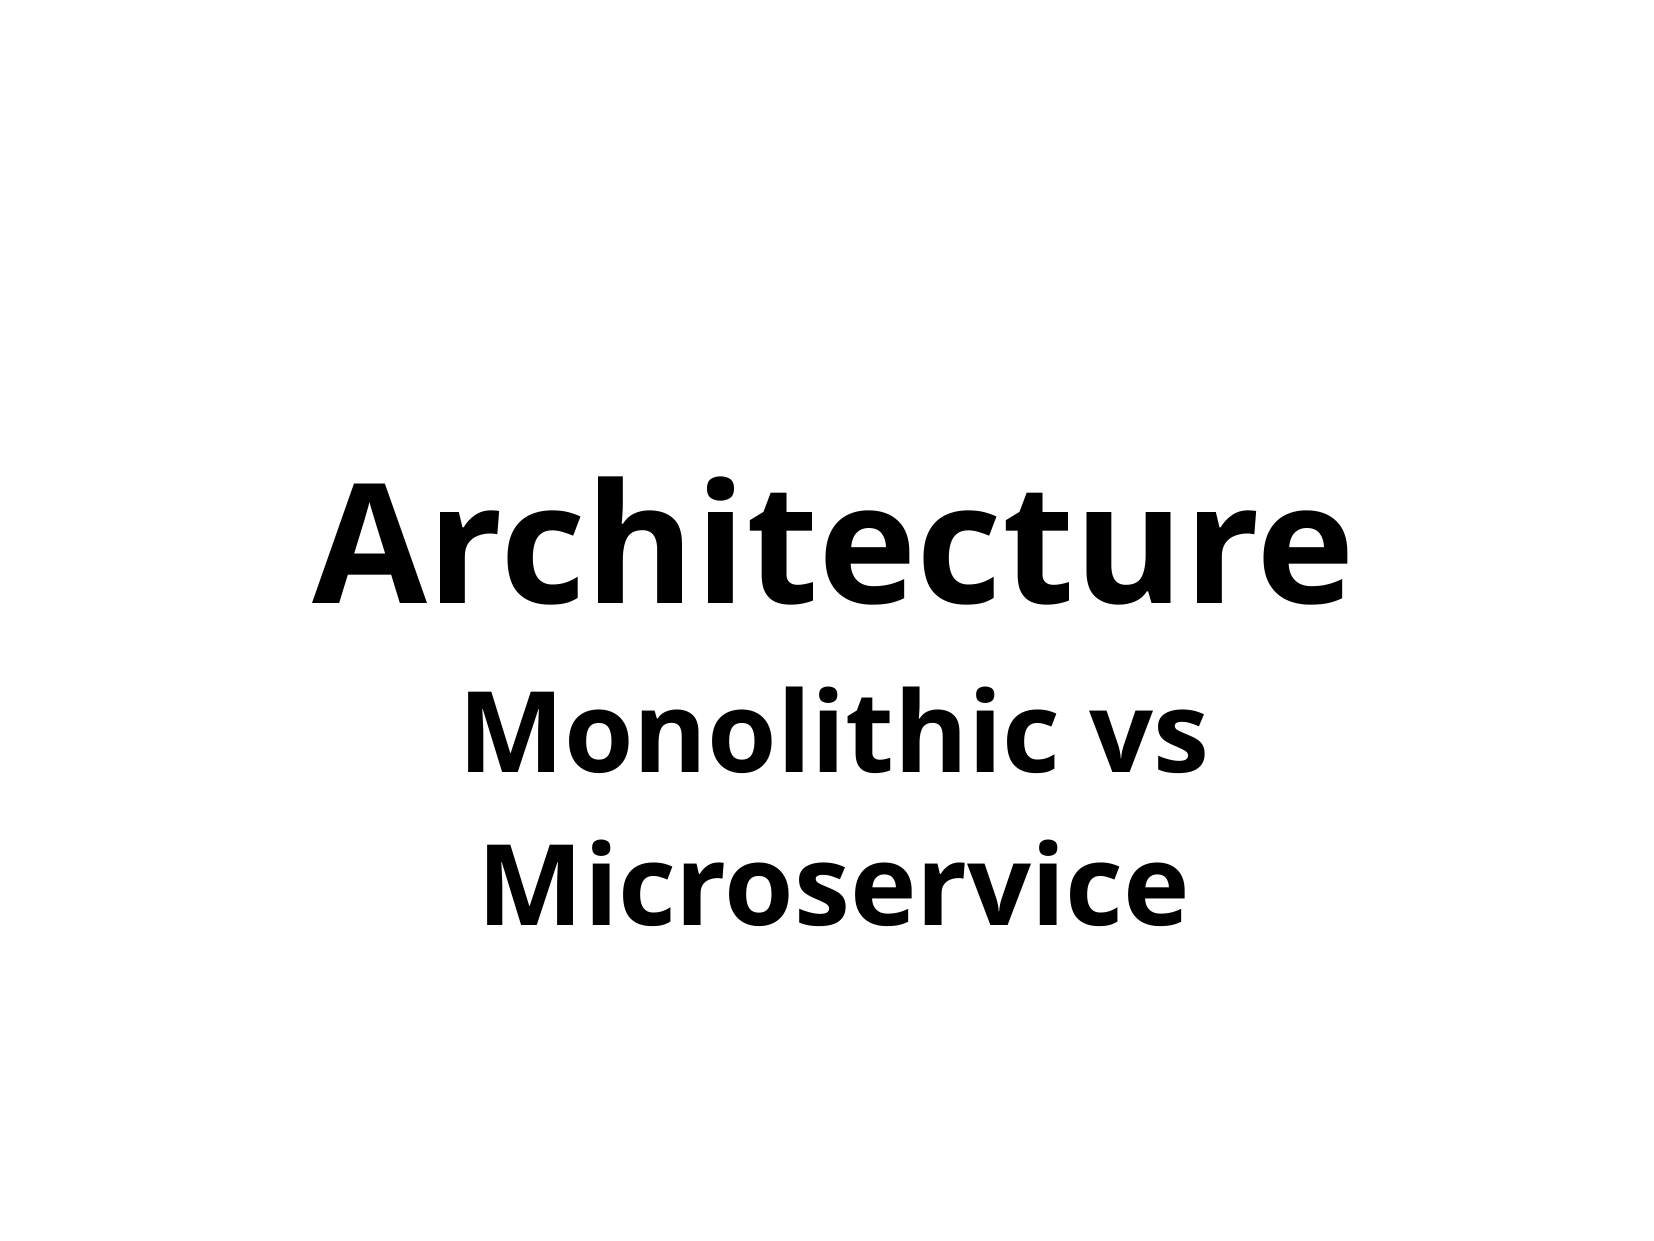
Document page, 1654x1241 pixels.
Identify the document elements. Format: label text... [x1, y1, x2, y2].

title Architecture Monolithic vs Microservice [90, 528, 1579, 855]
